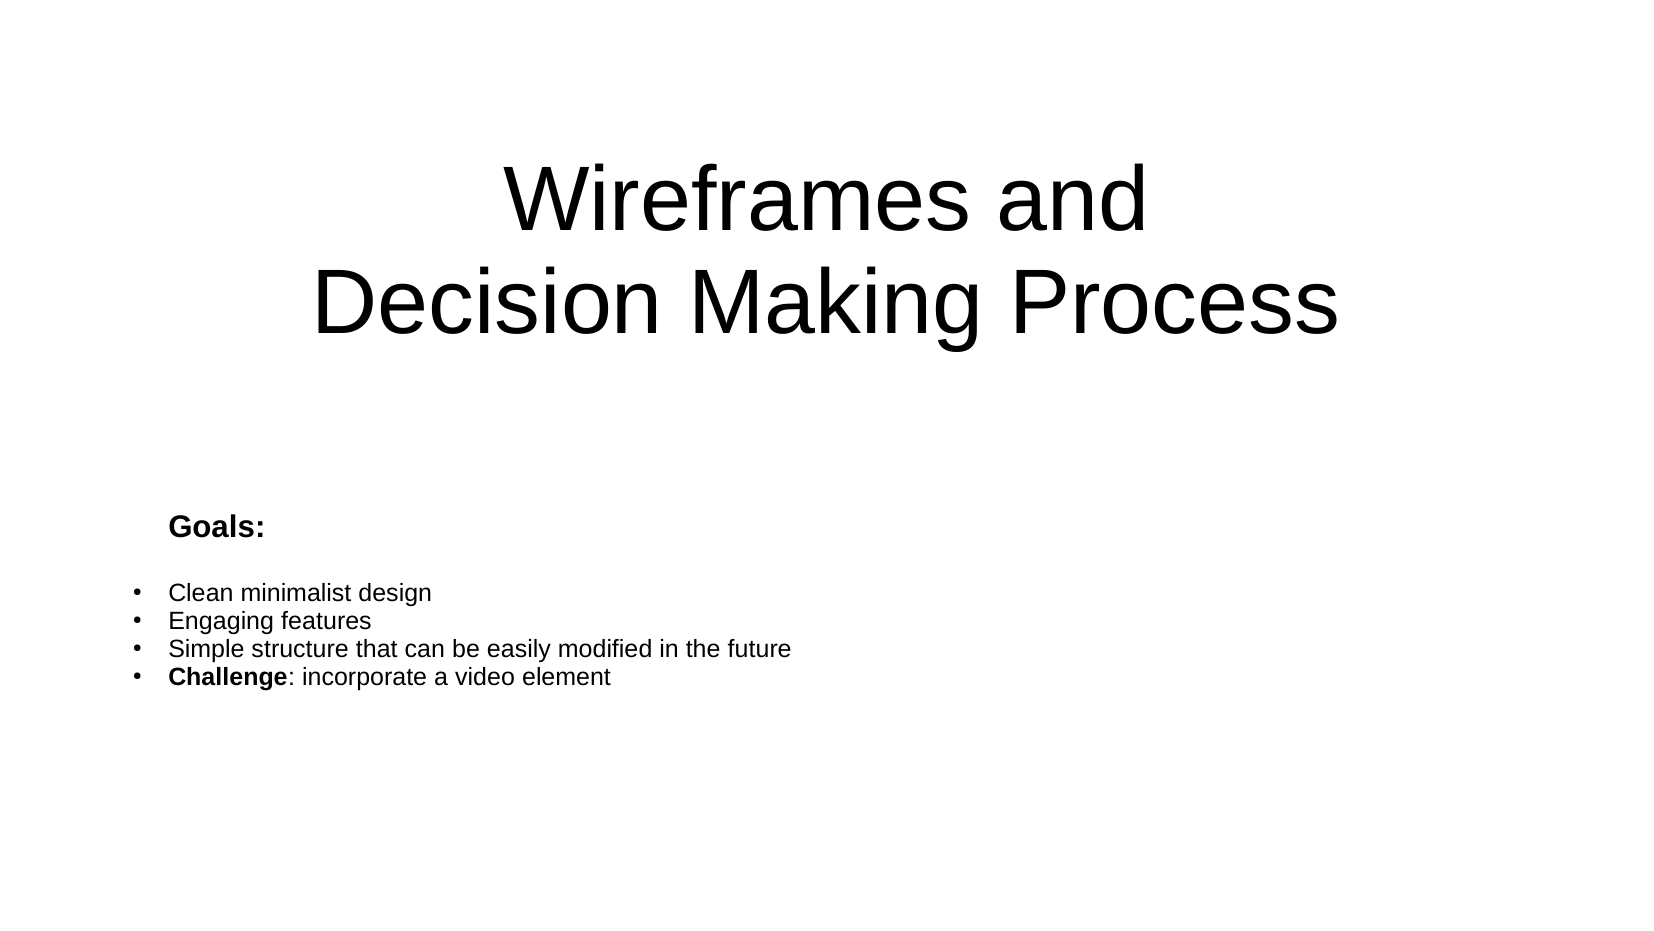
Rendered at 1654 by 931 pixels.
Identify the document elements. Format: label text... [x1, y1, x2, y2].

title Wireframes and Decision Making Process [82, 147, 1571, 353]
text_box Goals: Clean minimalist design Engaging features Simple structure that can be easily modified in the future Challenge: incorporate a video element [118, 501, 1565, 727]
